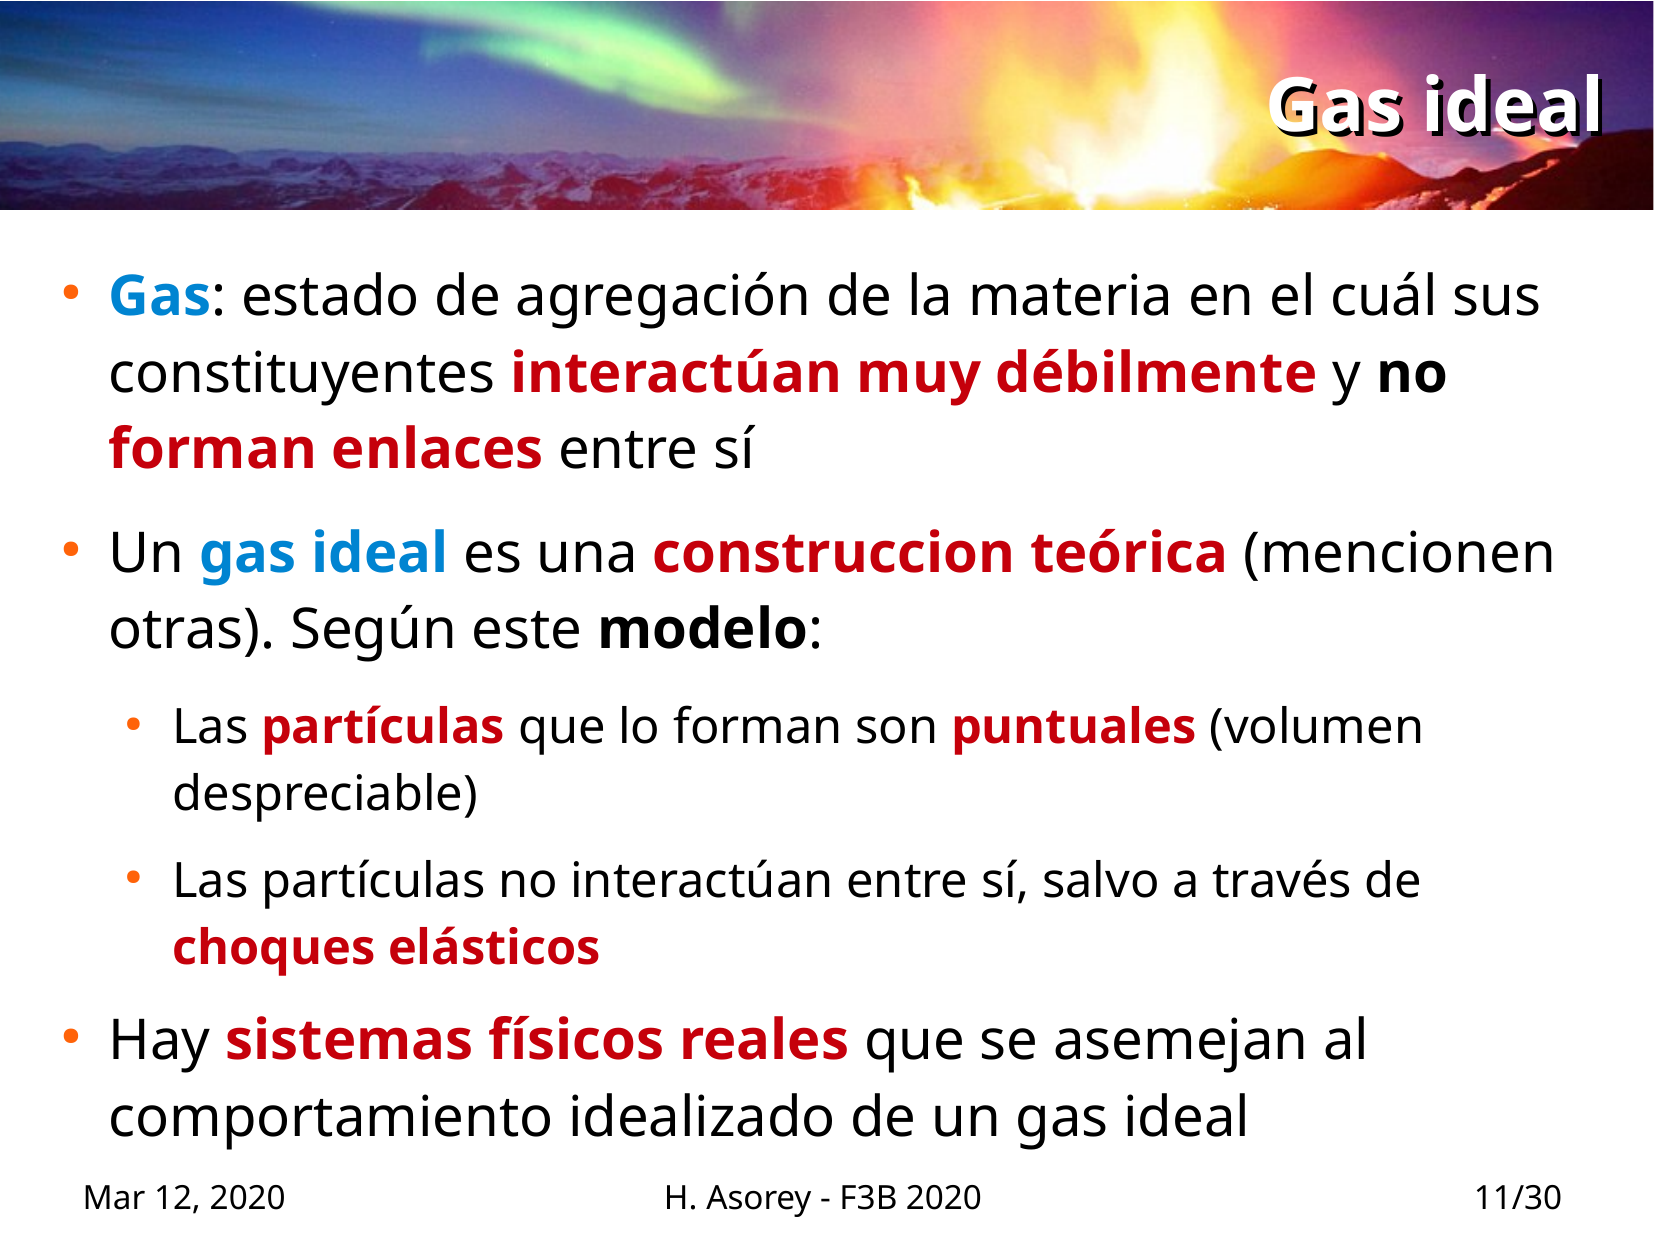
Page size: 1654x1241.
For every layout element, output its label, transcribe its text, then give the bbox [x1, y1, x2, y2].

title Gas ideal [45, 15, 1606, 191]
picture [0, 1, 1654, 210]
list Gas: estado de agregación de la materia en el cuál sus constituyentes interactúan muy débilmente y no forman enlaces entre sí Un gas ideal es una construccion teórica (mencionen otras). Según este modelo: Las partículas que lo forman son puntuales (volumen despreciable) Las partículas no interactúan entre sí, salvo a través de choques elásticos Hay sistemas físicos reales que se asemejan al comportamiento idealizado de un gas ideal [45, 255, 1606, 1156]
